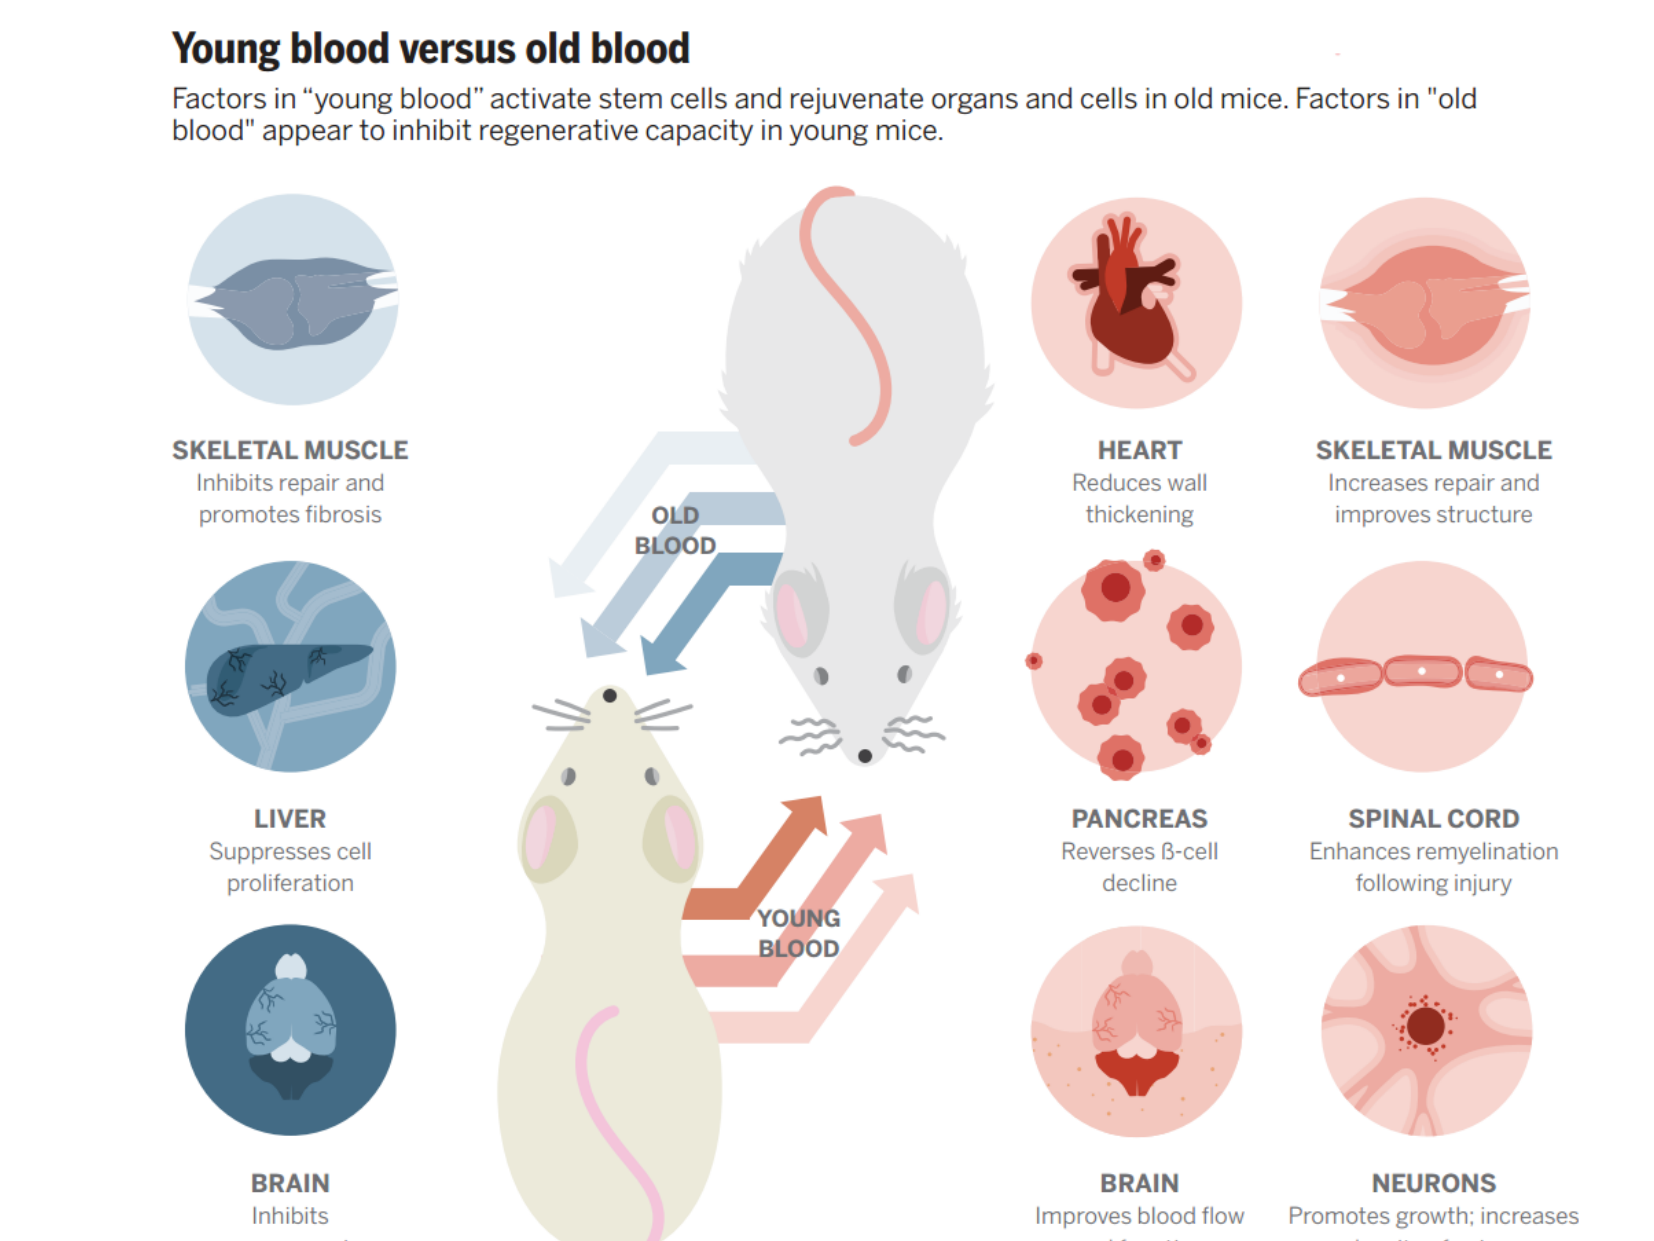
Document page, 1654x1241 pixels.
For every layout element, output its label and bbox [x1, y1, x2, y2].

picture [166, 26, 1598, 1241]
